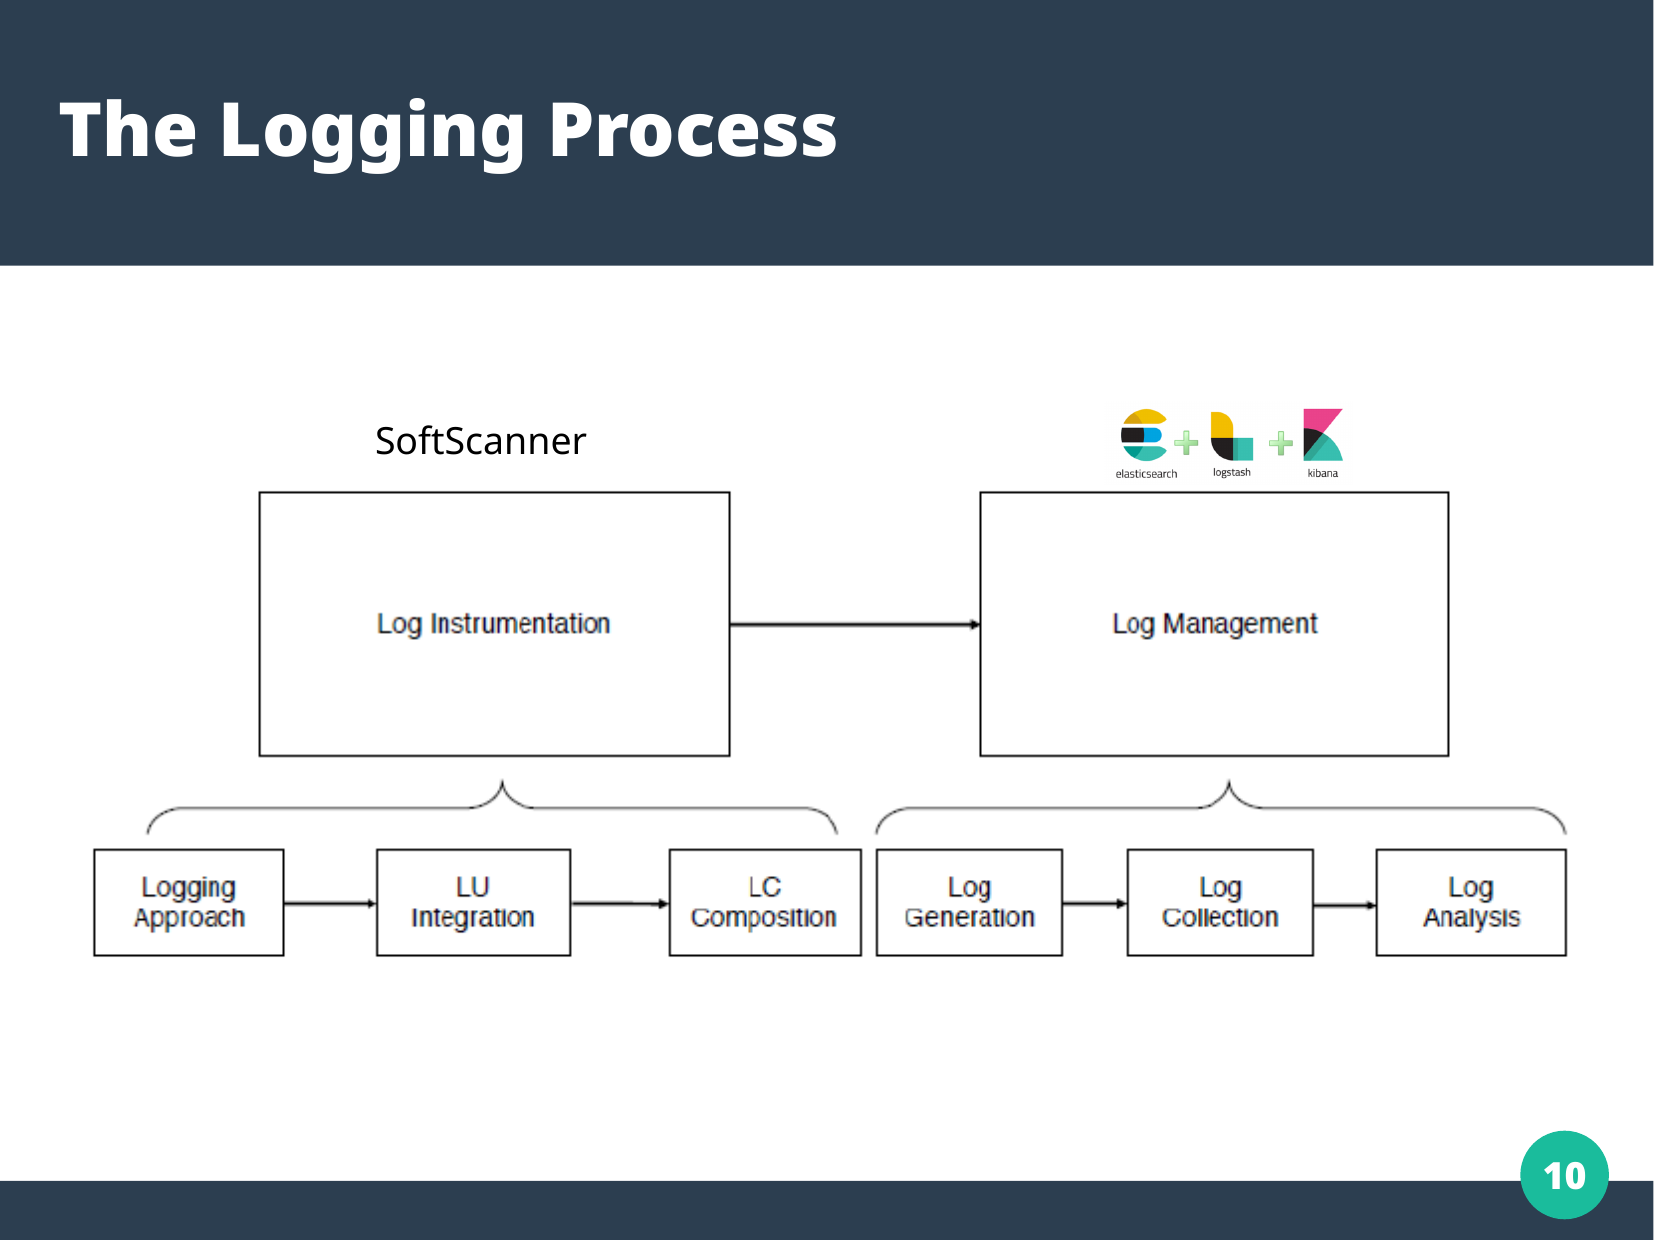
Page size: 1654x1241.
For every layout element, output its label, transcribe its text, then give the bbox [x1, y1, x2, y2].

text_box SoftScanner [360, 407, 632, 479]
title The Logging Process [58, 49, 1595, 207]
picture [64, 401, 1654, 981]
